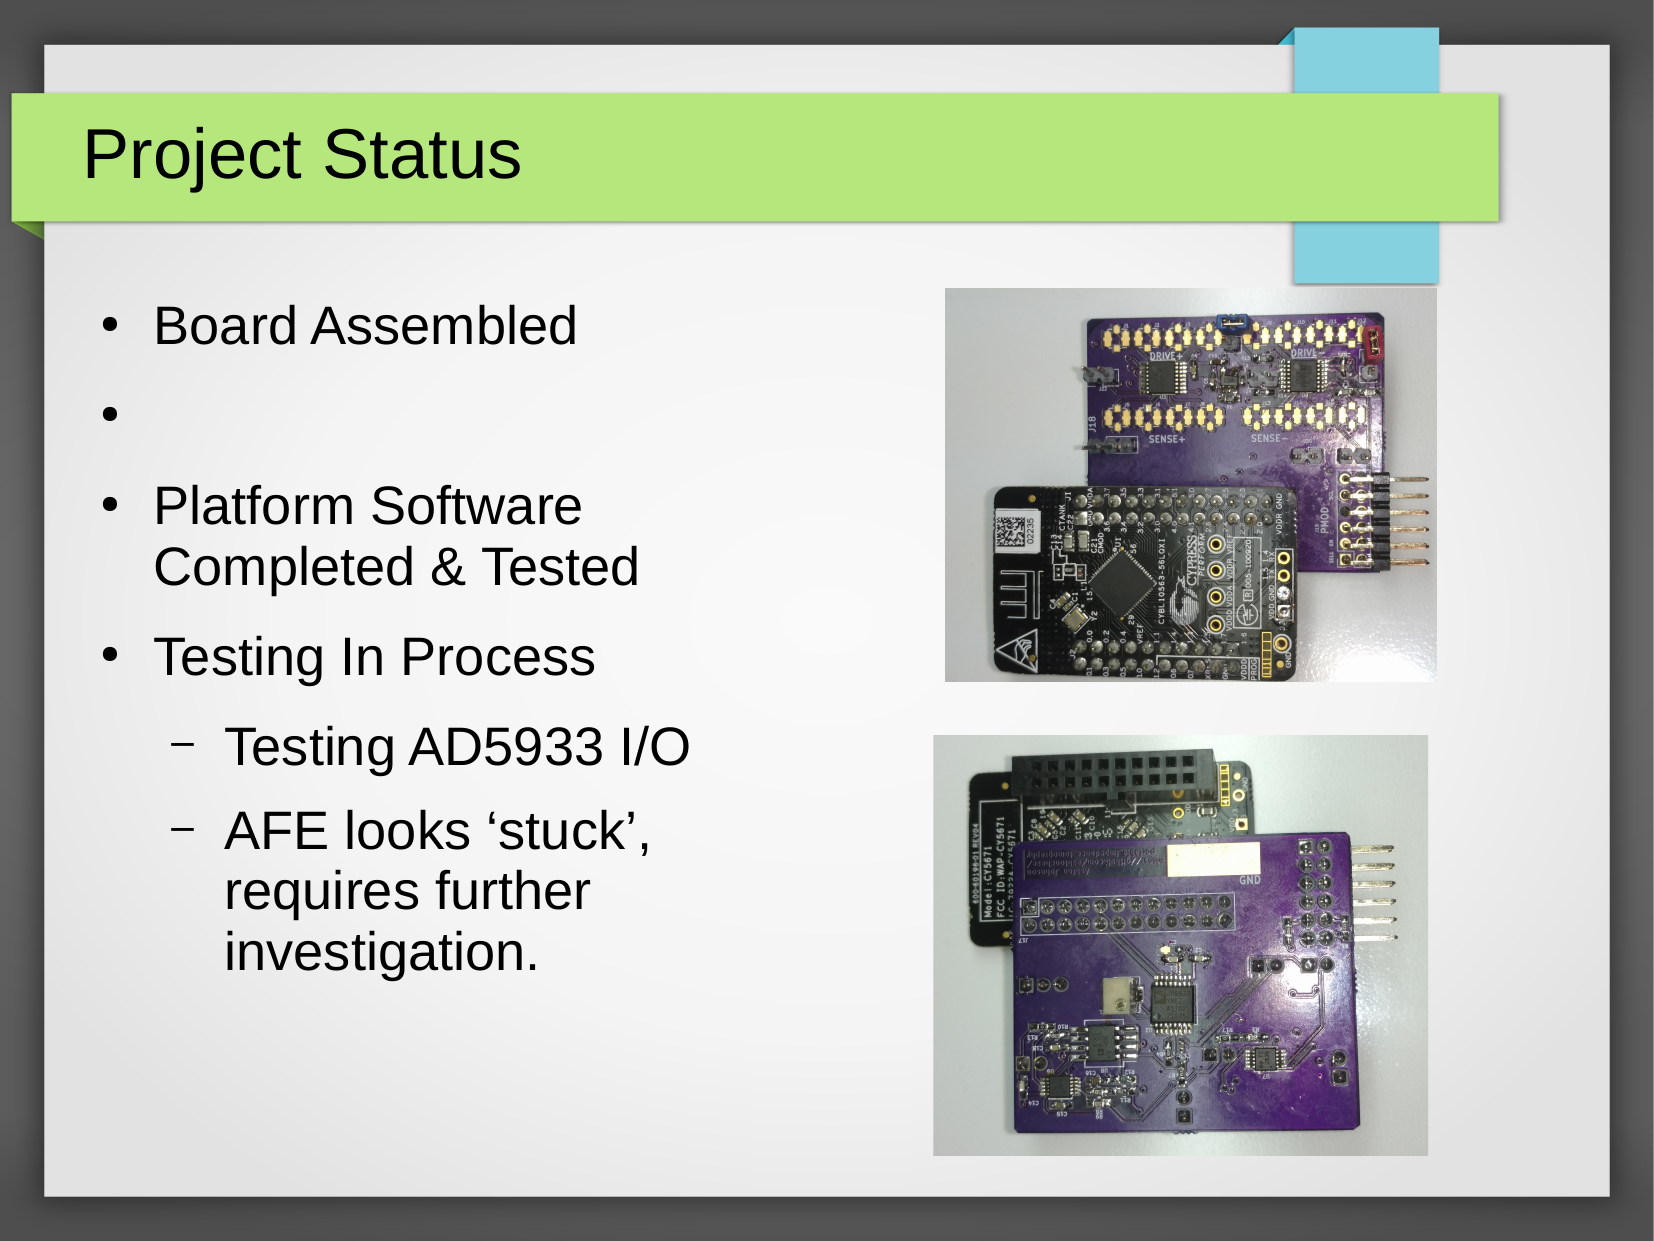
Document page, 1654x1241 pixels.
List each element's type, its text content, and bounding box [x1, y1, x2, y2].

picture [0, 0, 1654, 1241]
list Board Assembled Platform Software Completed & Tested Testing In Process Testing AD5933 I/O AFE looks ‘stuck’, requires further investigation. [82, 295, 809, 1015]
title Project Status [82, 94, 1264, 213]
